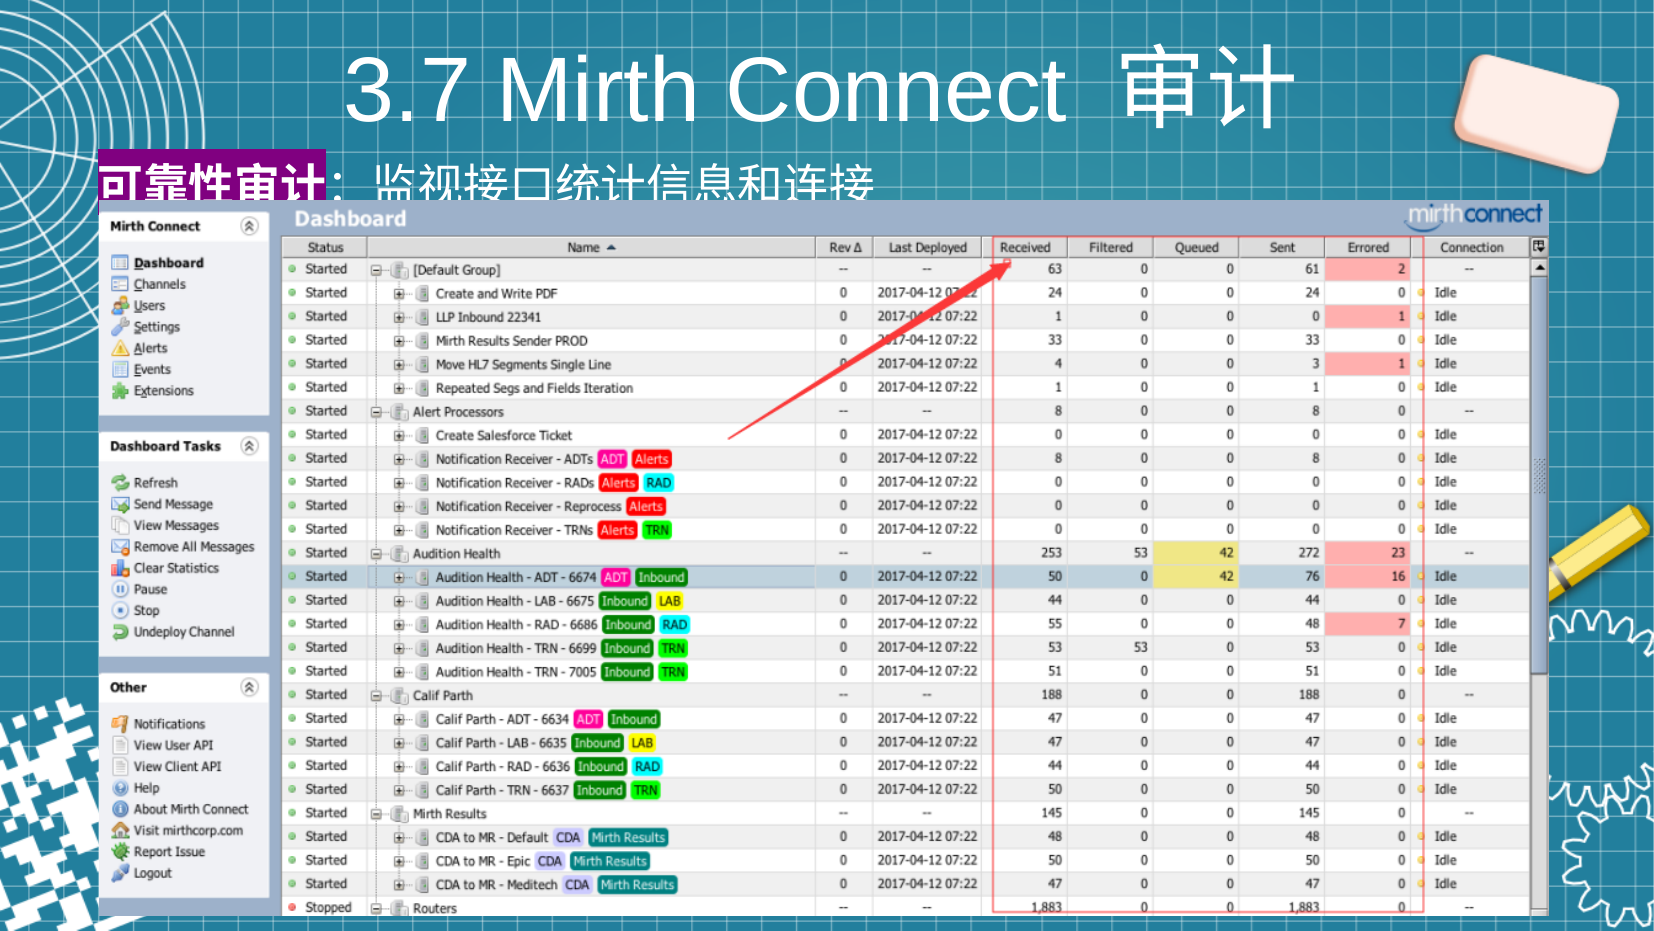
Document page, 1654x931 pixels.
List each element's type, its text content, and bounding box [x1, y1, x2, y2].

text_box 可靠性审计：监视接口统计信息和连接 [82, 141, 1595, 213]
title 3.7 Mirth Connect 审计 [76, 29, 1565, 133]
picture [0, 0, 1654, 931]
